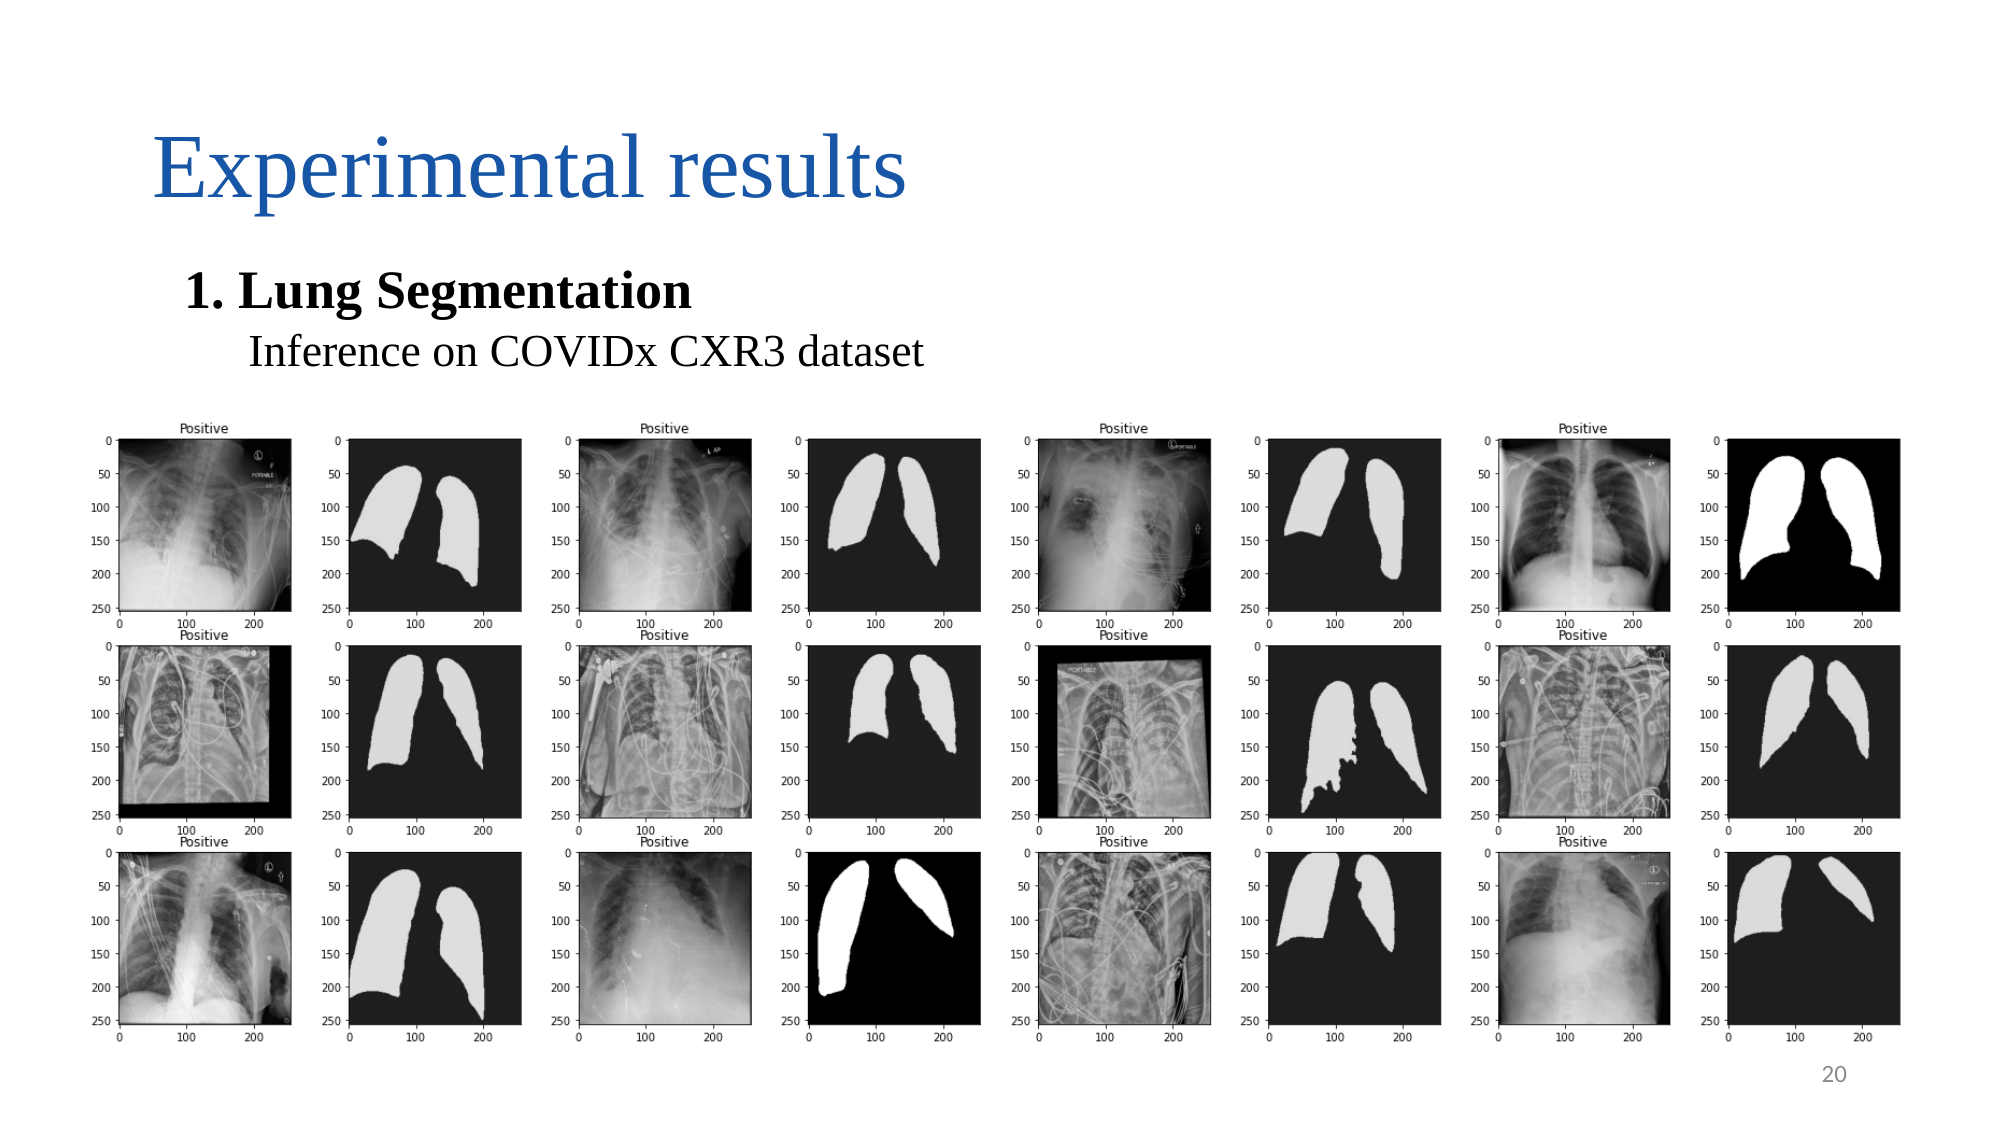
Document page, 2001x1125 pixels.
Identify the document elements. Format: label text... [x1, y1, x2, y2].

text_box 1. Lung Segmentation [169, 252, 856, 361]
picture [83, 415, 1907, 1050]
text_box Experimental results [137, 59, 1965, 277]
text_box <number> [1412, 1050, 1862, 1103]
text_box Inference on COVIDx CXR3 dataset [233, 313, 1869, 415]
